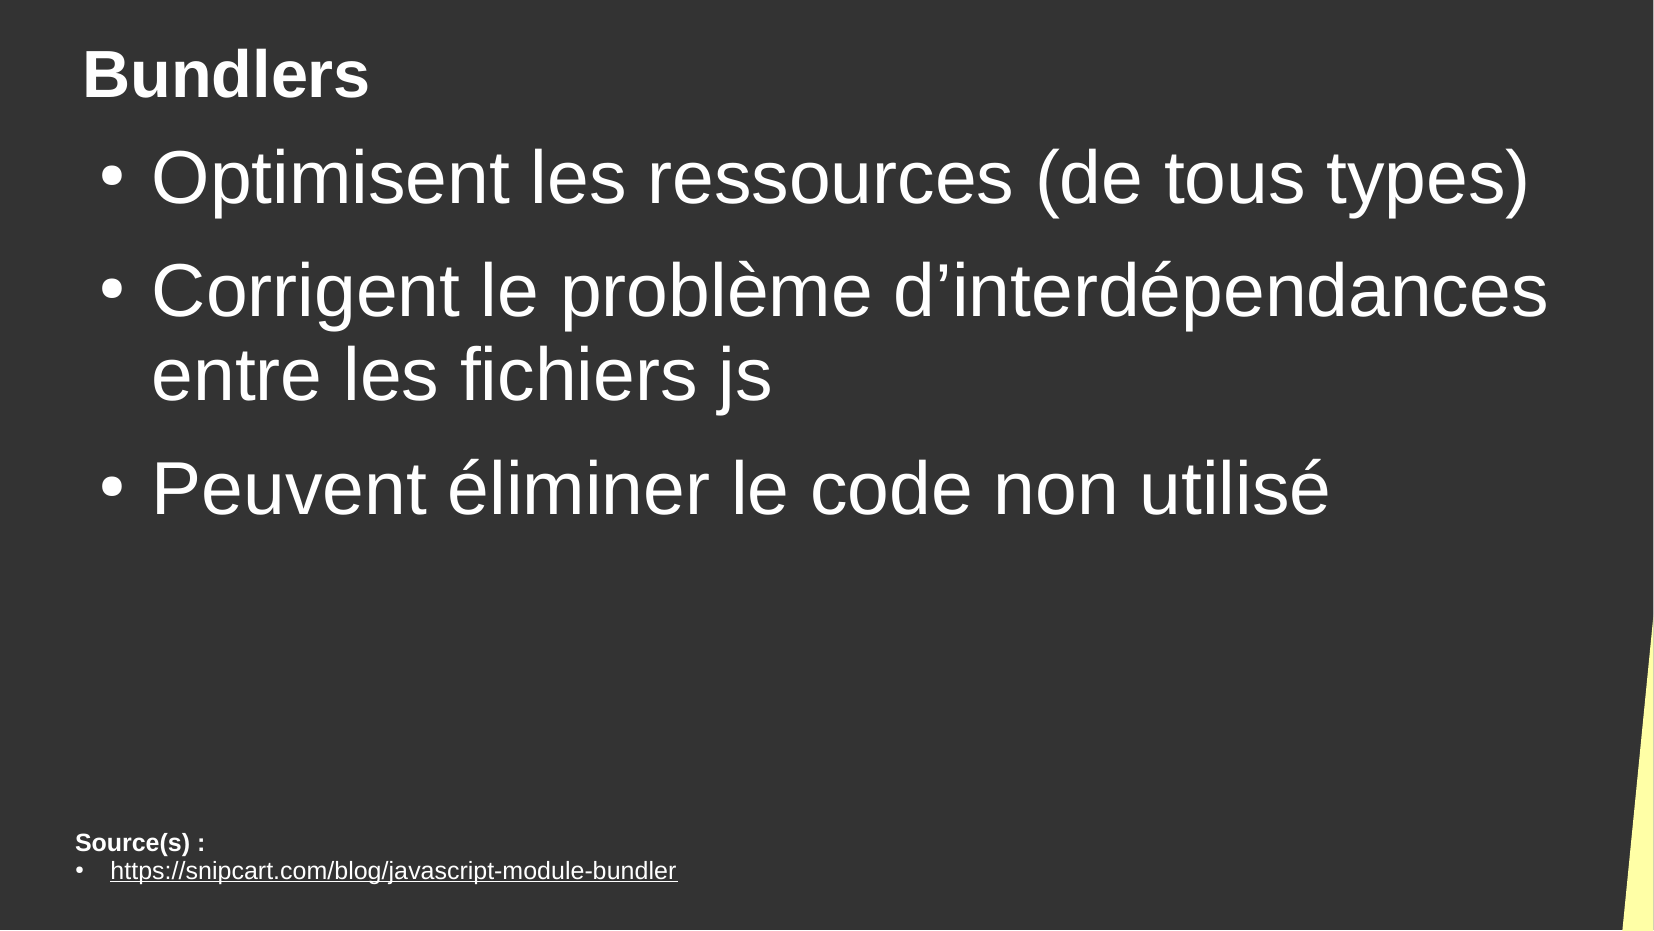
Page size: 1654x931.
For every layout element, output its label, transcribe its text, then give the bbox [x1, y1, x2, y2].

text_box [1622, 609, 1654, 931]
list Optimisent les ressources (de tous types) Corrigent le problème d’interdépendances entre les fichiers js Peuvent éliminer le code non utilisé [80, 135, 1619, 827]
text_box Source(s) : https://snipcart.com/blog/javascript-module-bundler [60, 821, 1546, 931]
title Bundlers [82, 37, 1571, 112]
